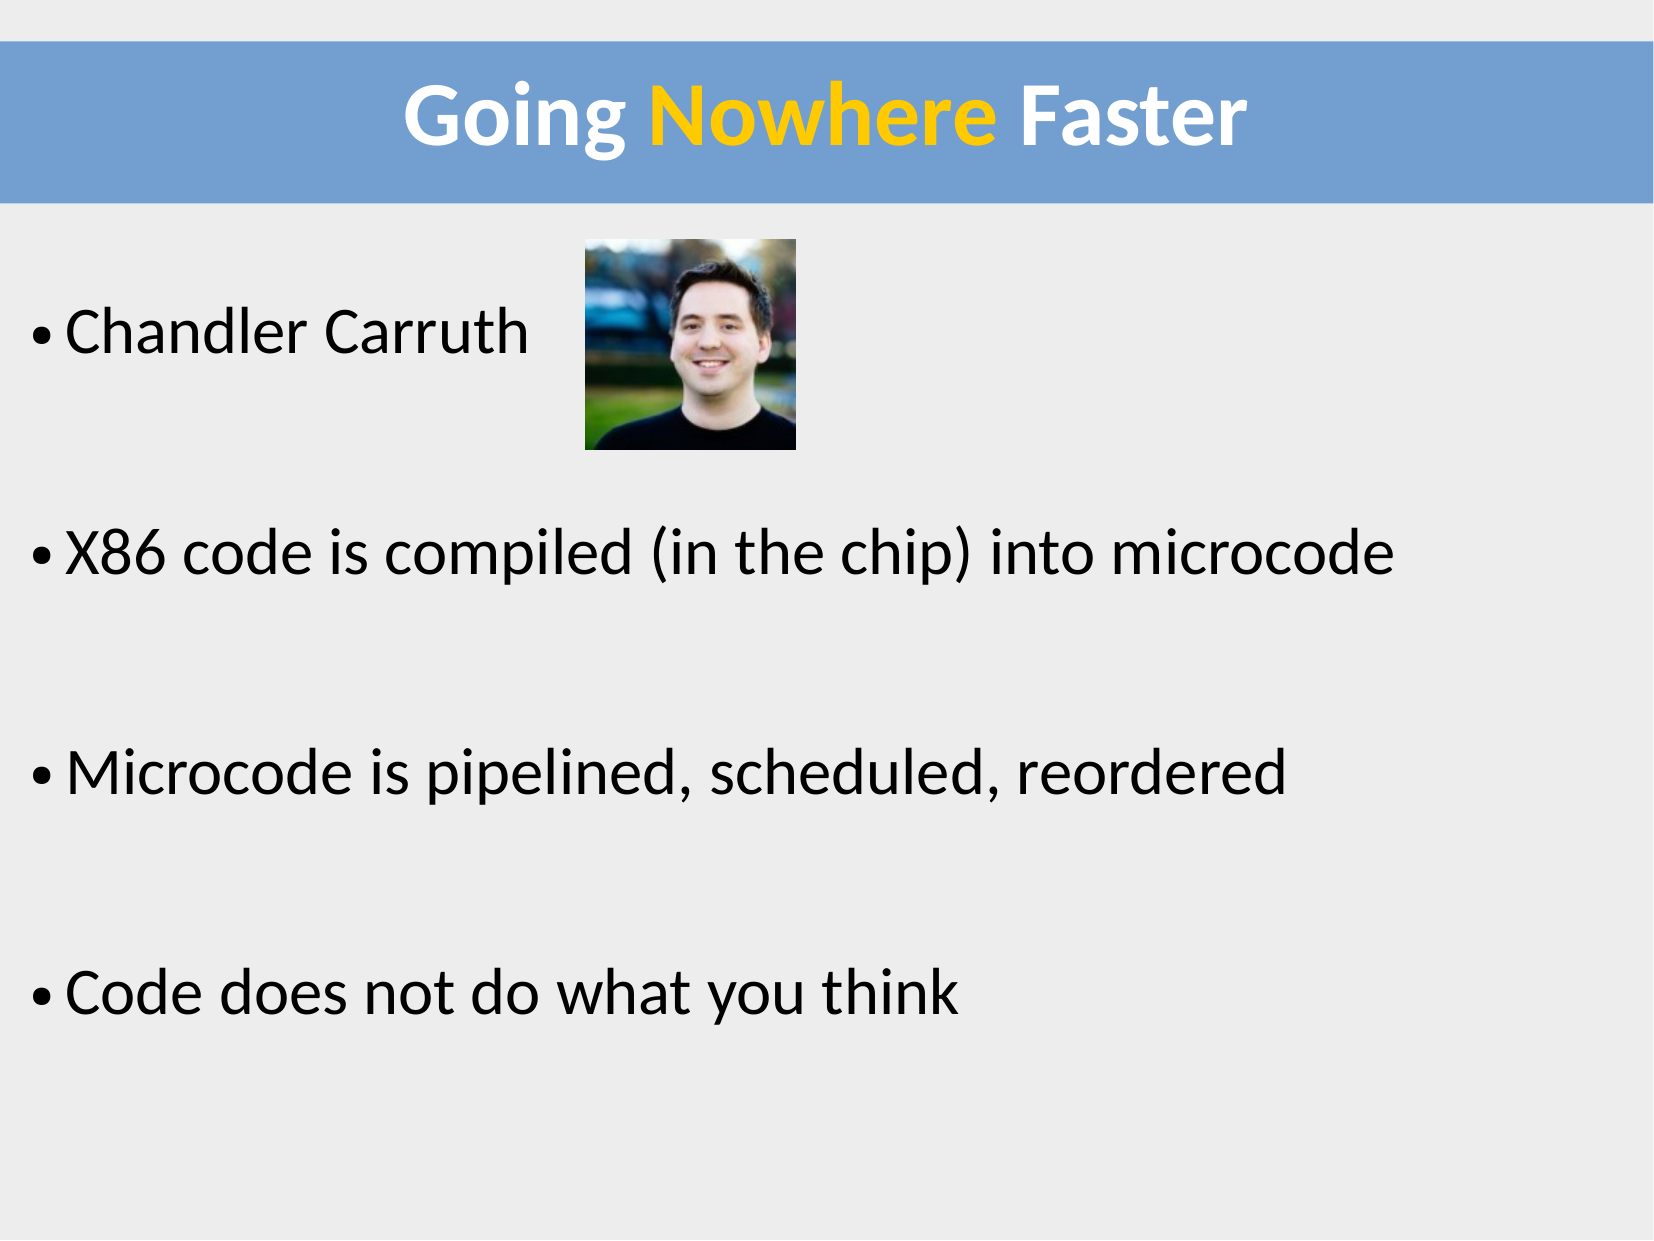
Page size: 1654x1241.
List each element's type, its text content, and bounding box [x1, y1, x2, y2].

title Going Nowhere Faster [0, 41, 1654, 204]
text_box Chandler Carruth X86 code is compiled (in the chip) into microcode Microcode is pipelined, scheduled, reordered Code does not do what you think [15, 296, 1636, 1105]
picture [585, 239, 796, 450]
